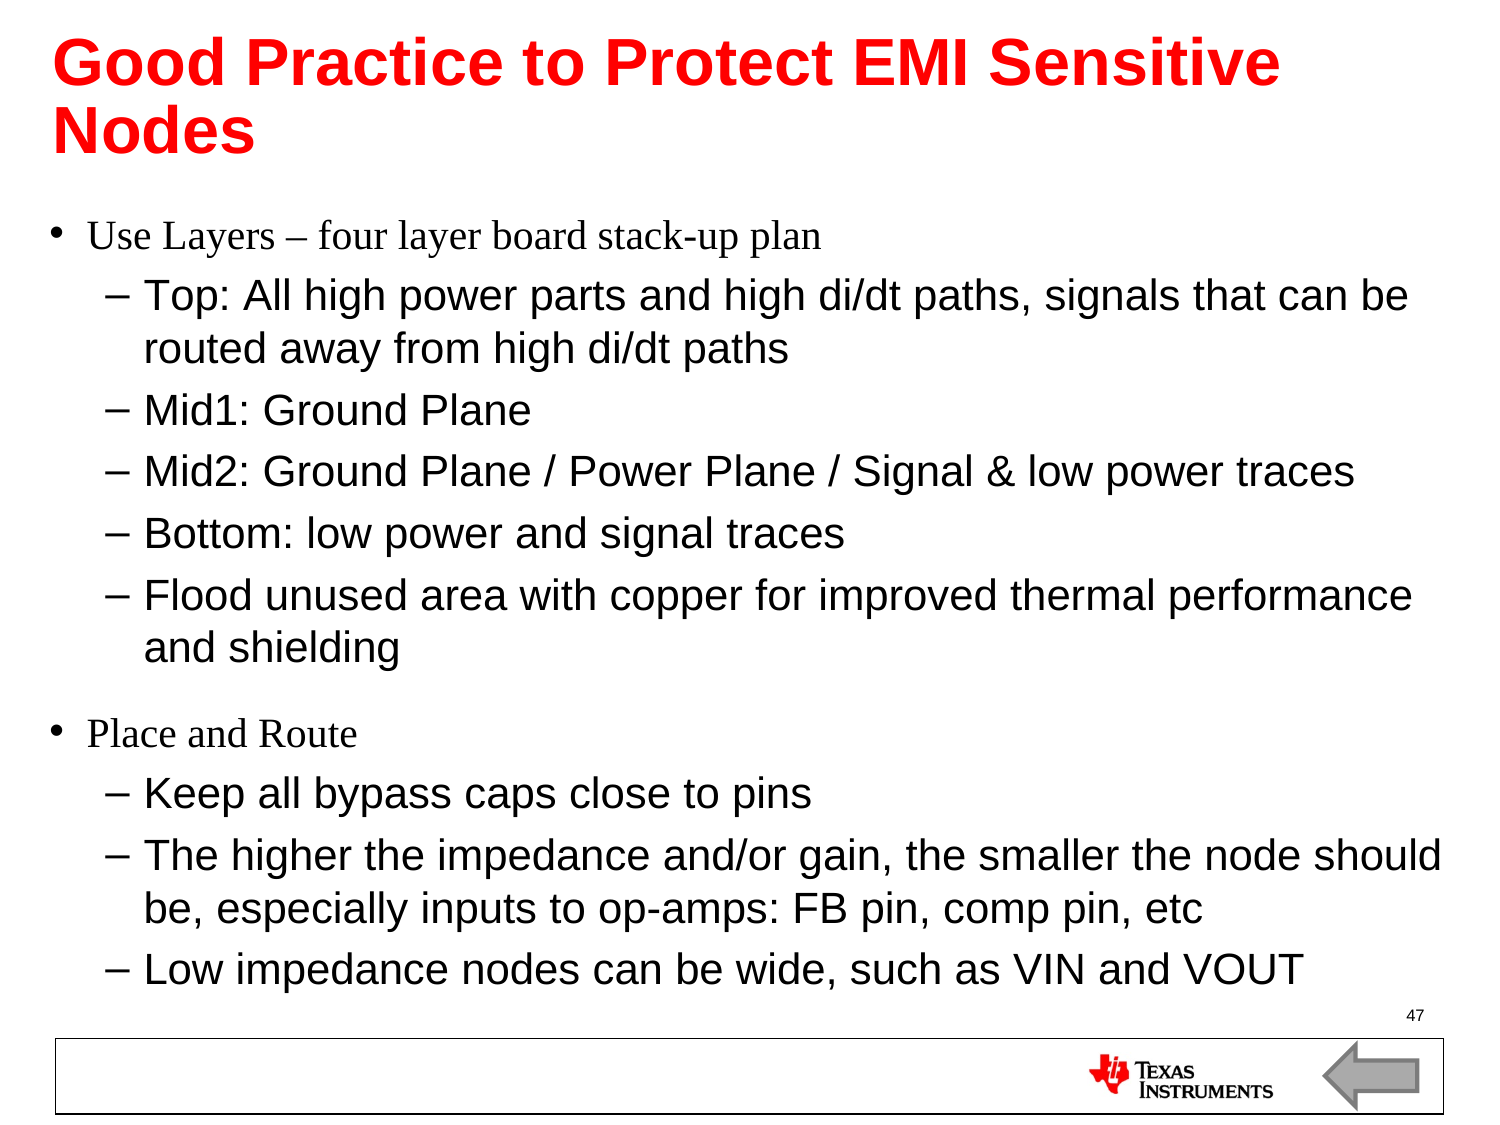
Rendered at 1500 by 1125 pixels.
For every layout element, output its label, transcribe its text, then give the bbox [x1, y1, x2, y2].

title Good Practice to Protect EMI Sensitive Nodes [37, 23, 1426, 158]
list Use Layers – four layer board stack-up plan Top: All high power parts and high di/dt paths, signals that can be routed away from high di/dt paths Mid1: Ground Plane Mid2: Ground Plane / Power Plane / Signal & low power traces Bottom: low power and signal traces Flood unused area with copper for improved thermal performance and shielding Place and Route Keep all bypass caps close to pins The higher the impedance and/or gain, the smaller the node should be, especially inputs to op-amps: FB pin, comp pin, etc Low impedance nodes can be wide, such as VIN and VOUT [34, 200, 1472, 1013]
text_box <numero> [1089, 997, 1440, 1031]
text_box [1324, 1045, 1418, 1107]
picture [1087, 1052, 1274, 1099]
